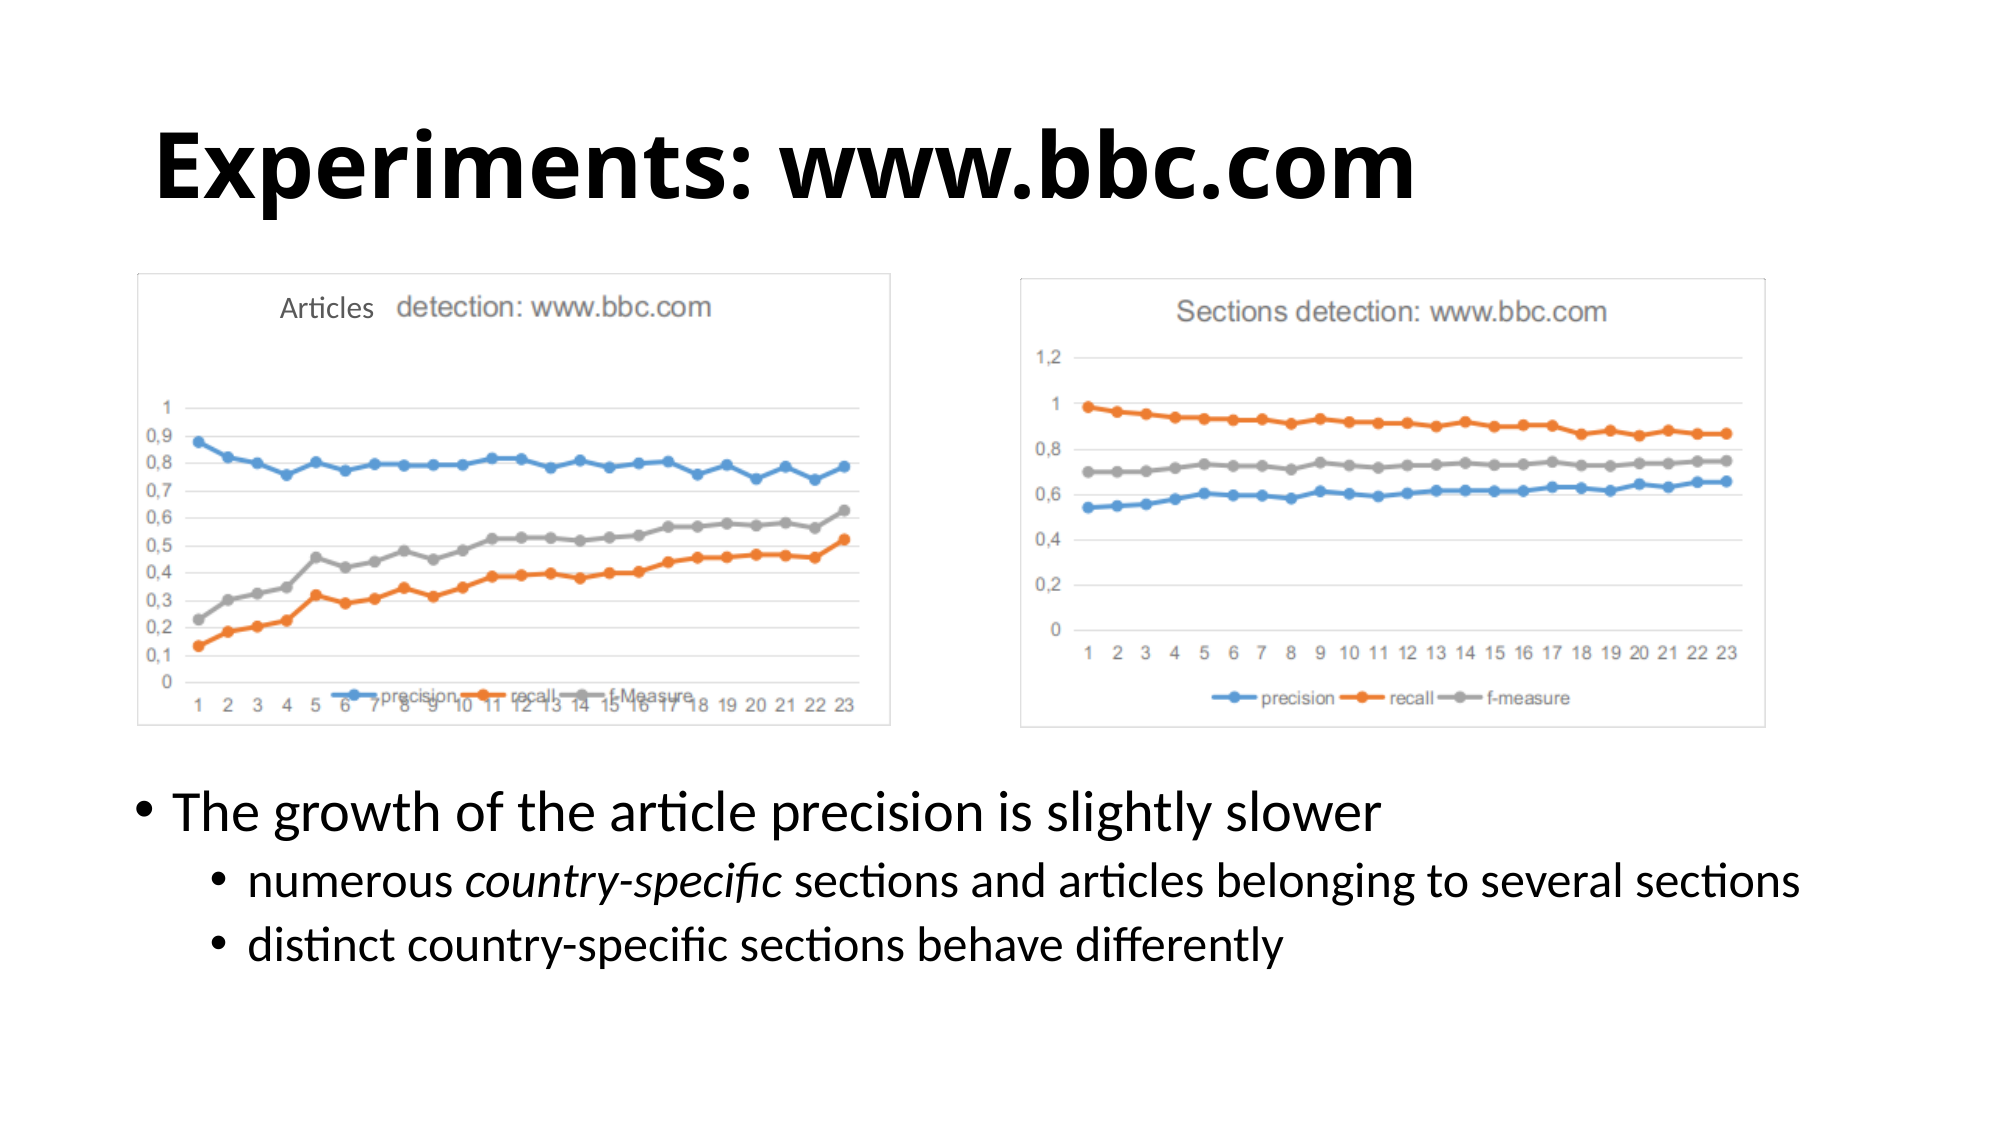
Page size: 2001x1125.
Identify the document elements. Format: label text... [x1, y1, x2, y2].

picture [1020, 278, 1766, 729]
picture [137, 273, 891, 726]
text_box The growth of the article precision is slightly slower numerous country-specific sections and articles belonging to several sections distinct country-specific sections behave differently [119, 773, 1845, 1089]
text_box Articles [260, 279, 390, 333]
title Experiments: www.bbc.com [137, 59, 1863, 278]
